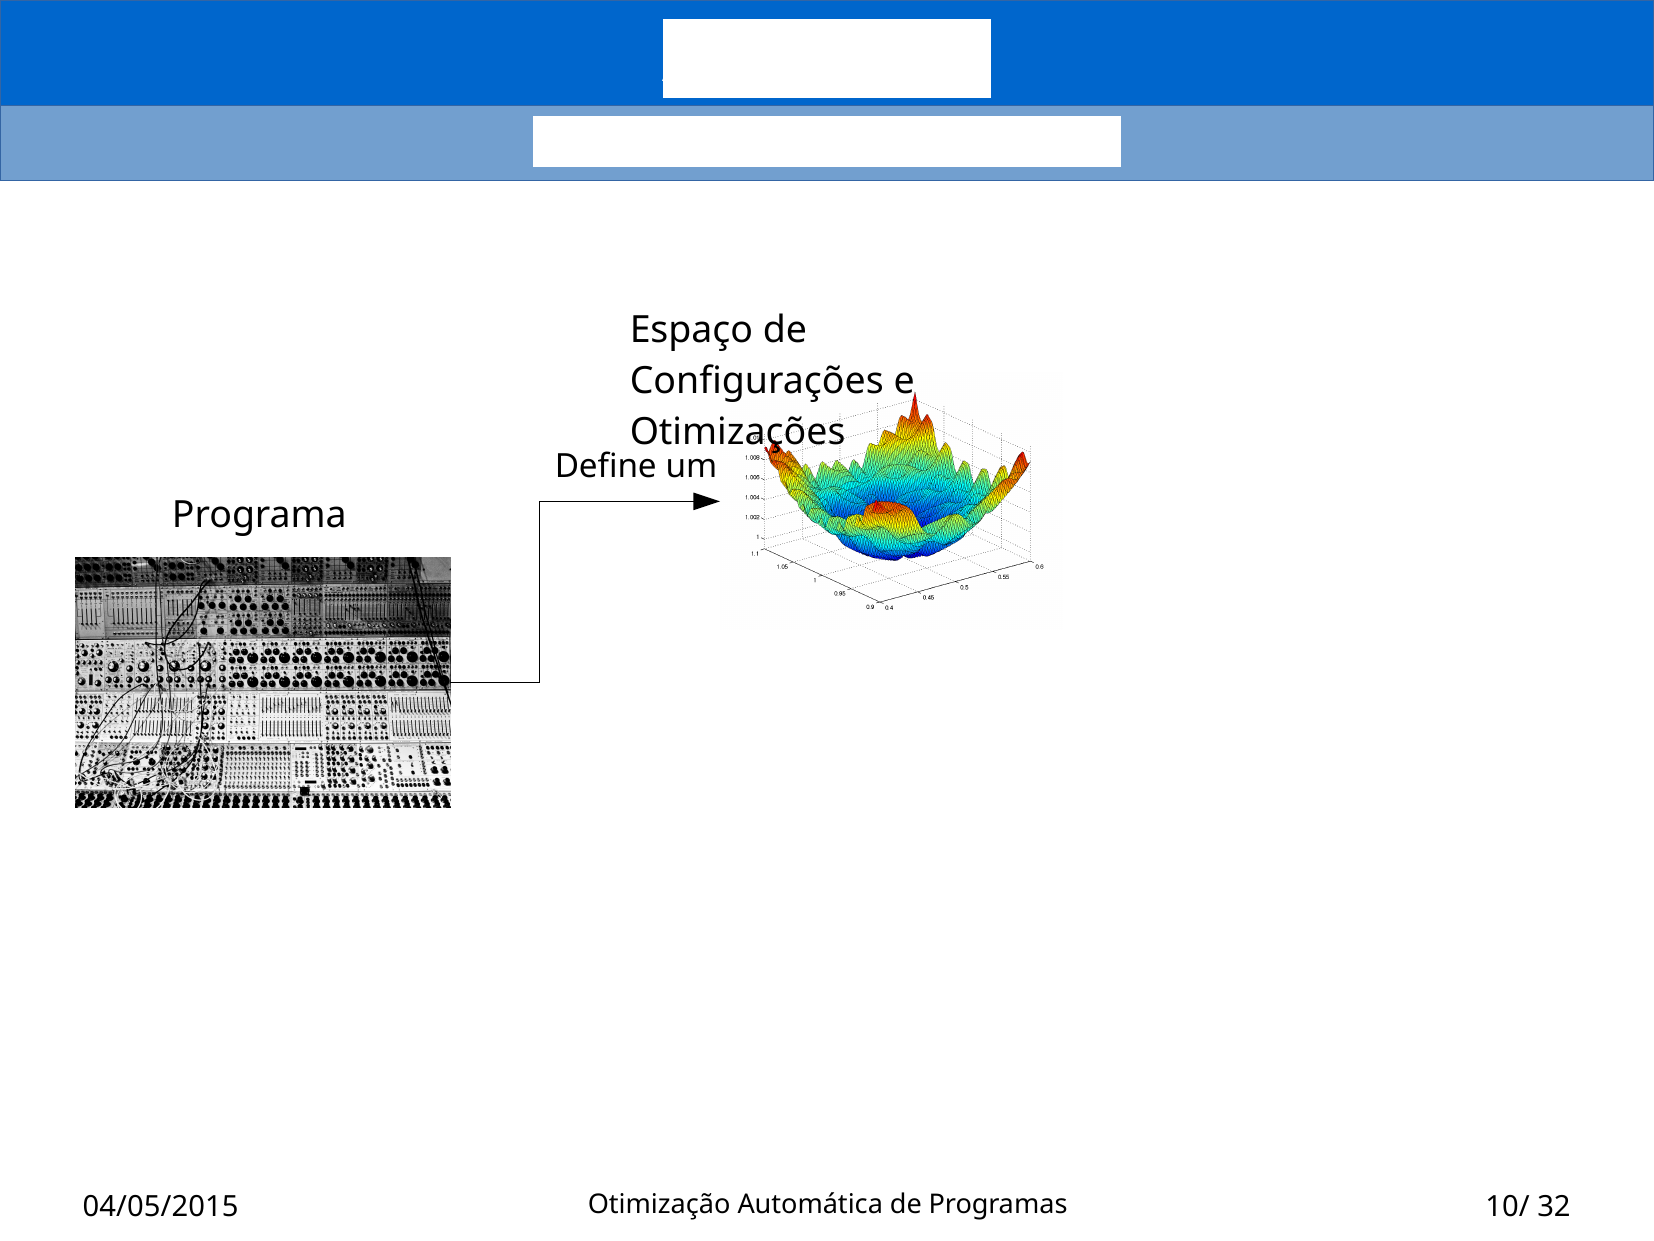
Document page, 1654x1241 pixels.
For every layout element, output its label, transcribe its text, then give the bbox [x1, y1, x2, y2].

picture [720, 372, 1063, 631]
text_box Define um [540, 435, 715, 492]
text_box Navegando em Espaços de Busca [327, 15, 1327, 268]
picture [75, 557, 451, 808]
text_box Programa [157, 480, 346, 543]
text_box Espaço de Configurações e Otimizações [615, 295, 1051, 406]
title Auto-tuning [82, 0, 1571, 163]
